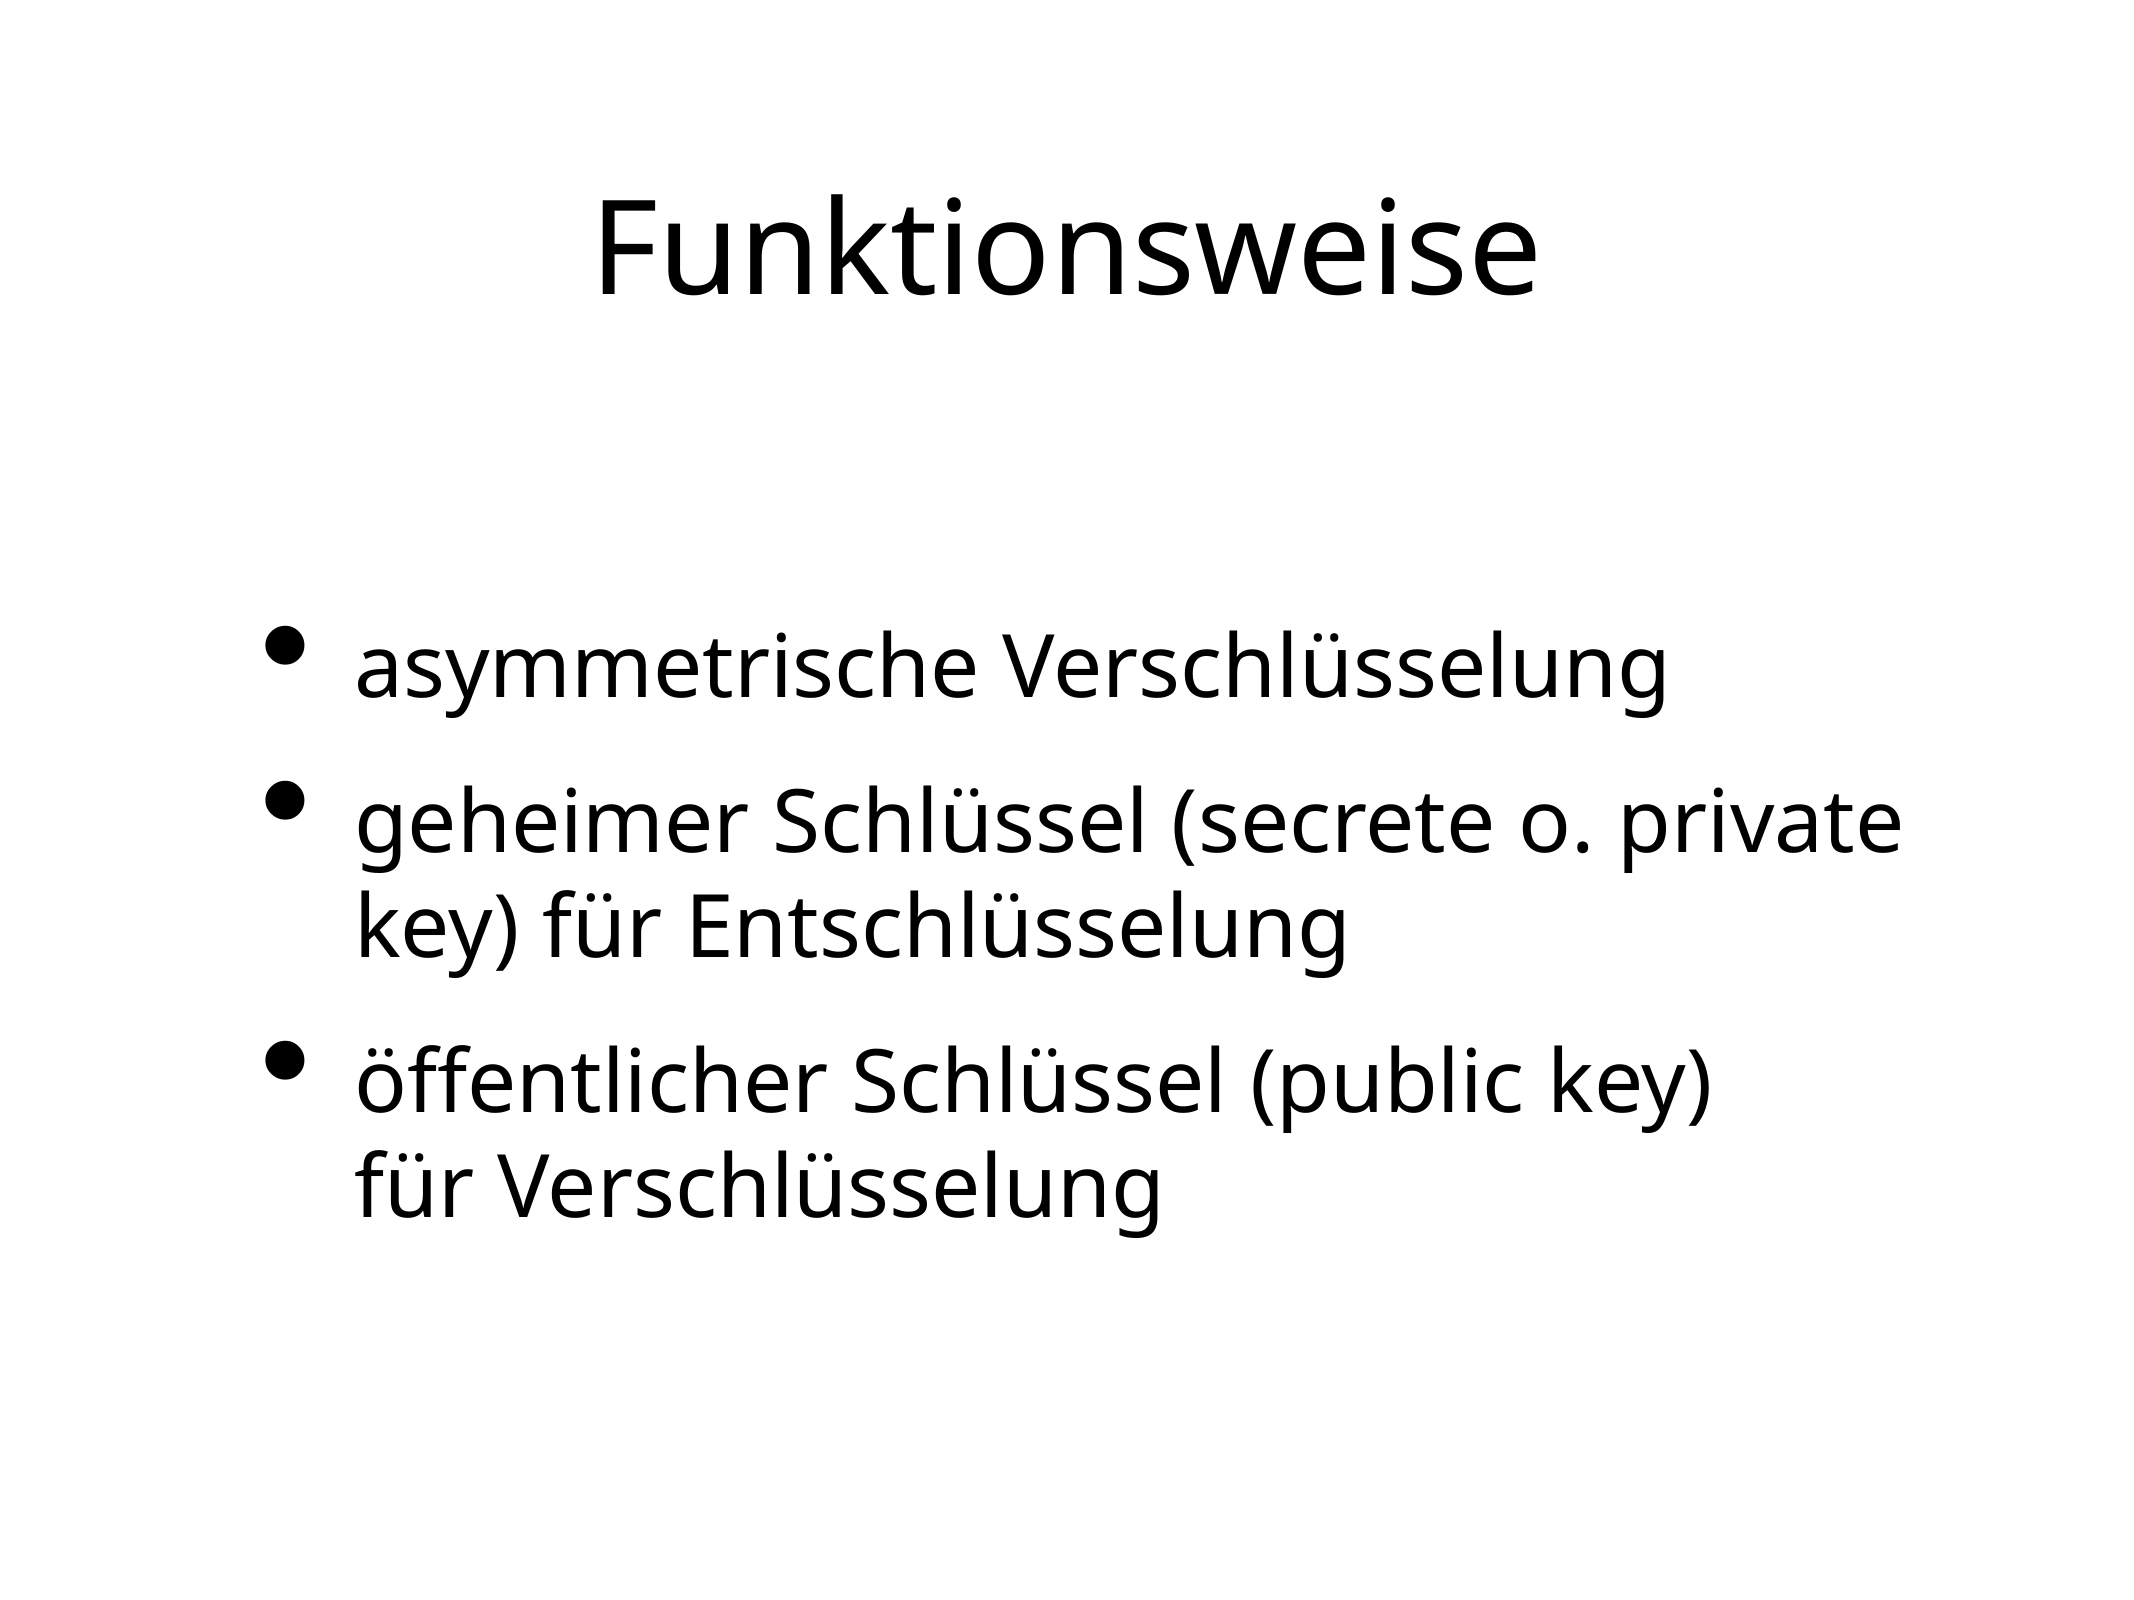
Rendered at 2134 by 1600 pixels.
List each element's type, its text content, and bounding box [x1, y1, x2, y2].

list asymmetrische Verschlüsselung geheimer Schlüssel (secrete o. private key) für Entschlüsselung öffentlicher Schlüssel (public key) für Verschlüsselung [208, 454, 1925, 1392]
title Funktionsweise [208, 41, 1925, 442]
